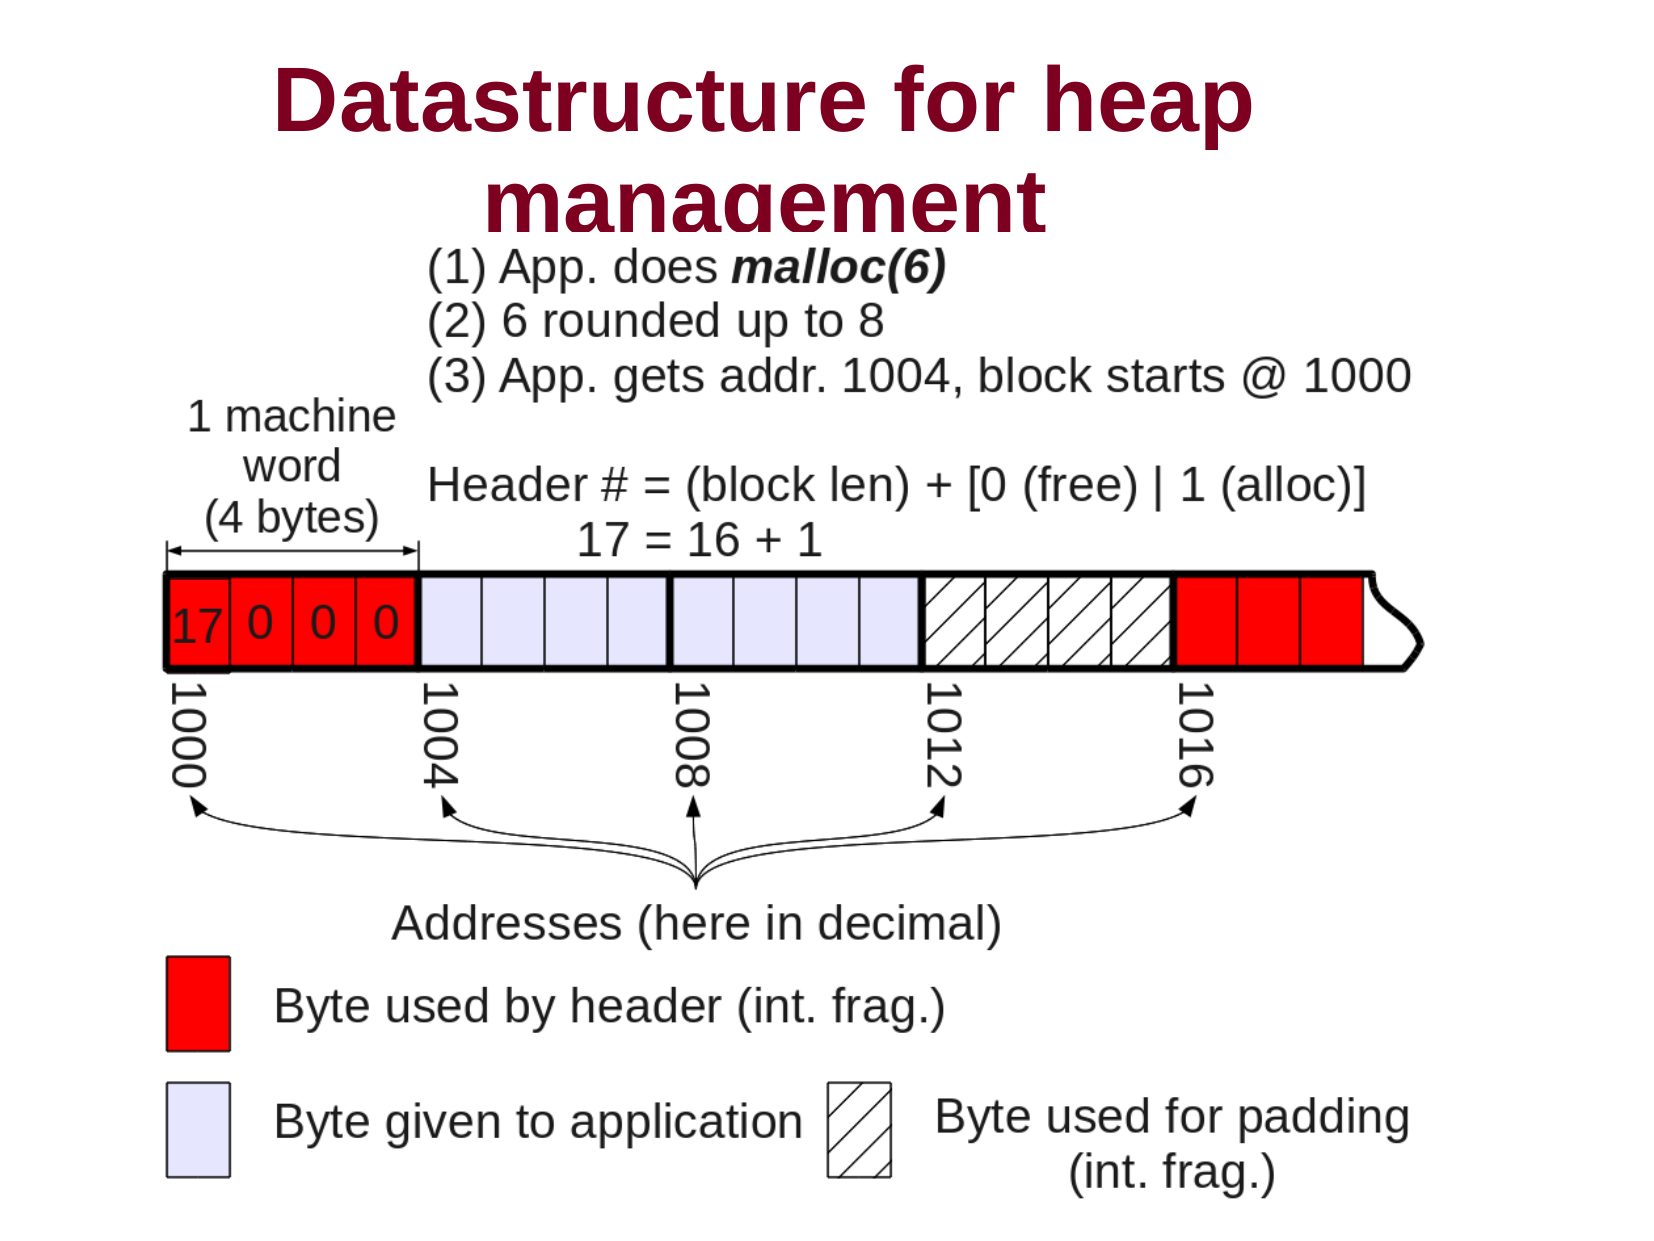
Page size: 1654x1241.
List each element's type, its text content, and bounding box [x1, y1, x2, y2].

title Datastructure for heap management [118, 48, 1412, 254]
picture [0, 0, 1654, 1241]
